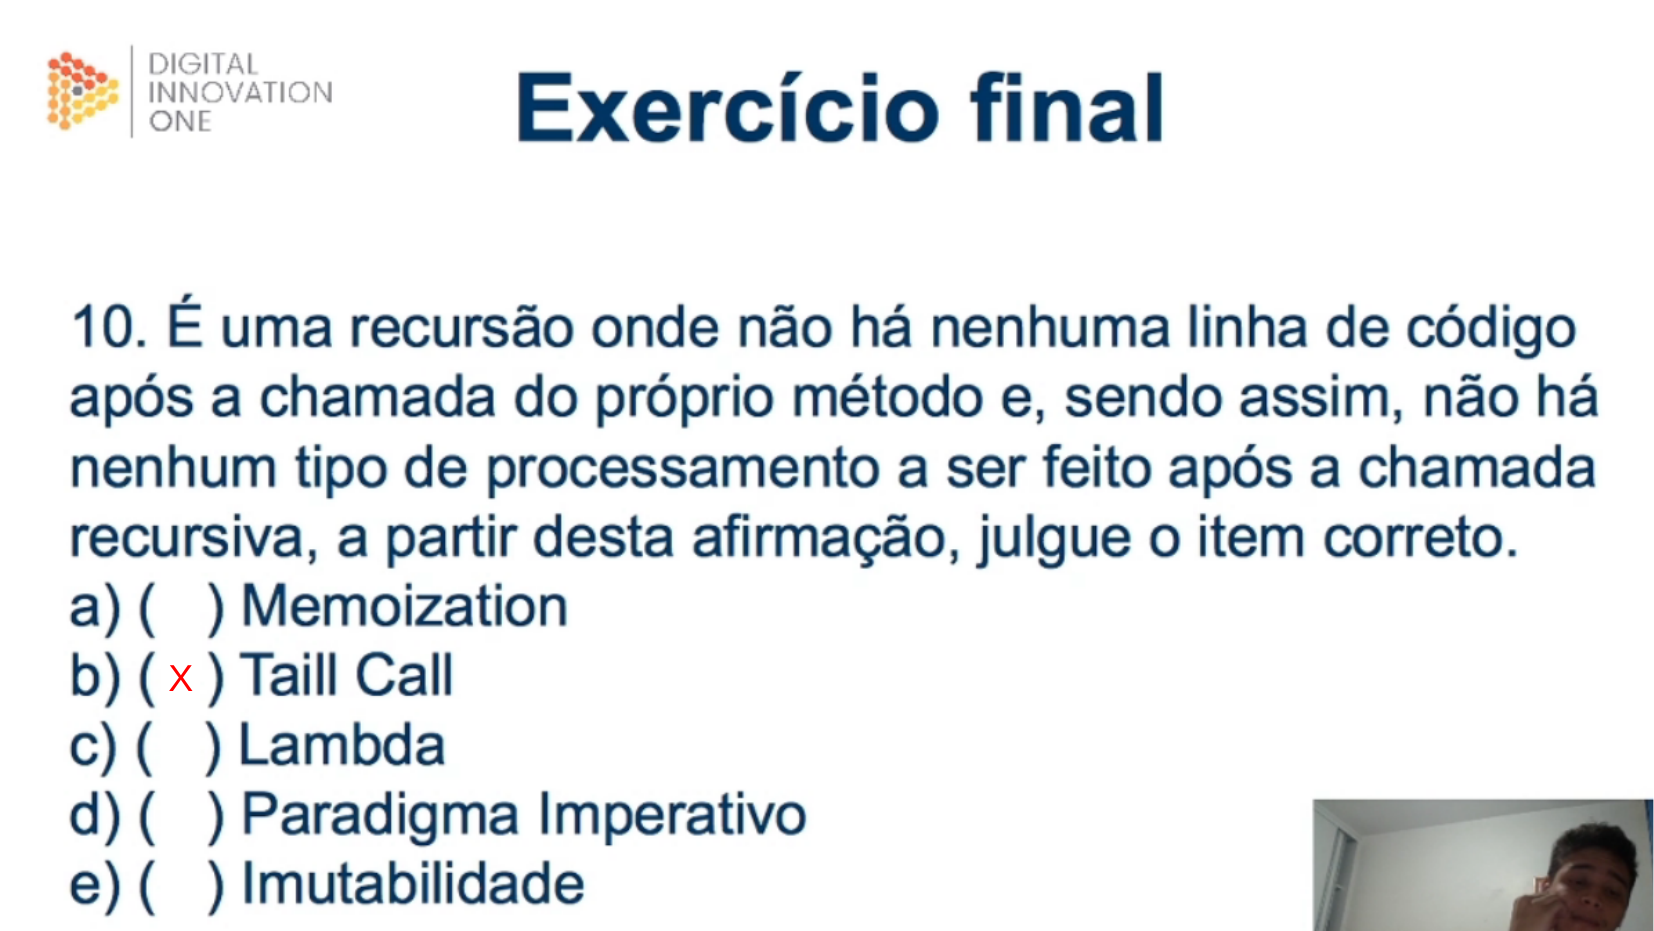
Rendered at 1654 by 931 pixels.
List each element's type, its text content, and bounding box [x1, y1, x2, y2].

text_box X [153, 649, 209, 707]
picture [7, 3, 1654, 931]
